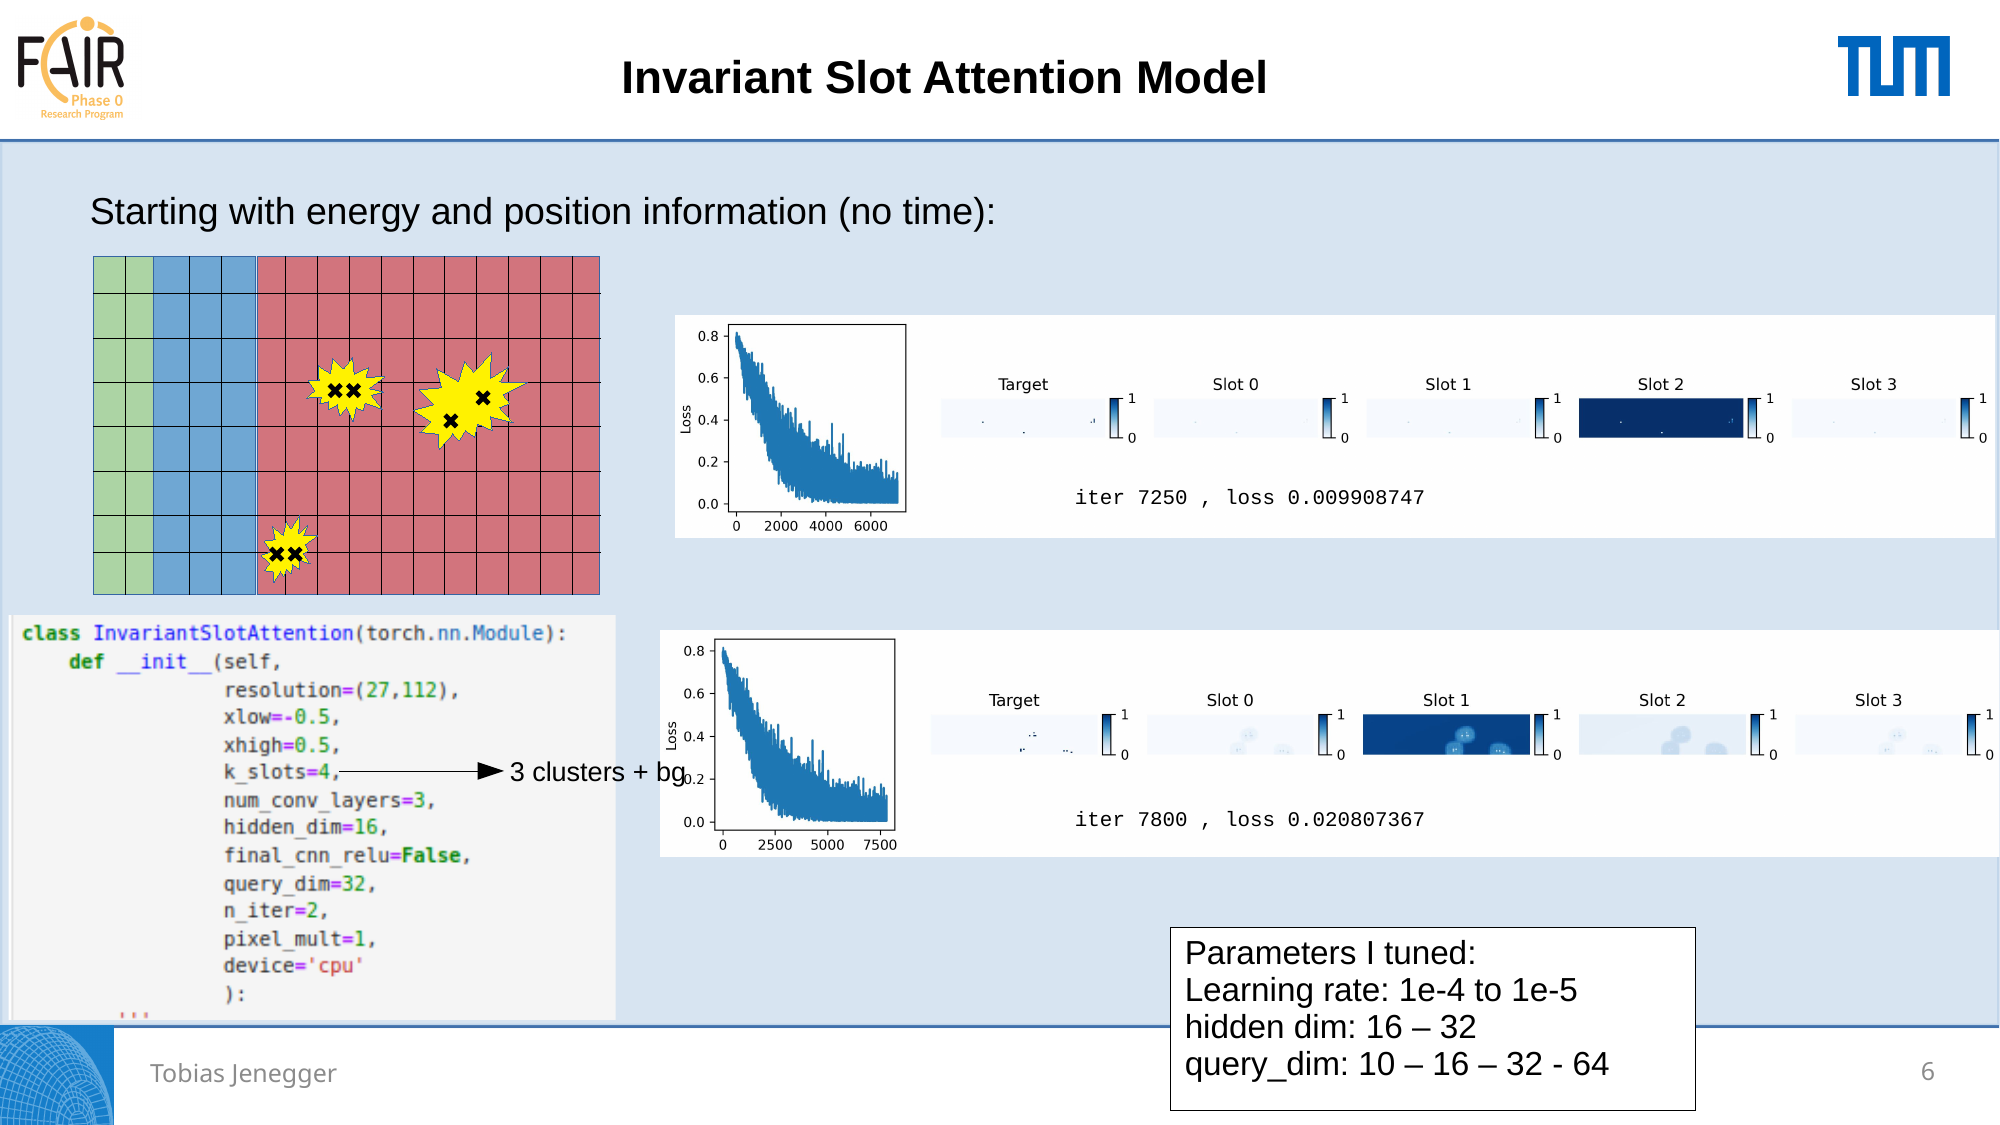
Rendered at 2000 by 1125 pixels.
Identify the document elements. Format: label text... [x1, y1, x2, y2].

text_box [477, 472, 508, 515]
text_box [445, 256, 476, 293]
text_box [573, 472, 600, 515]
text_box [445, 516, 476, 552]
text_box [573, 256, 600, 293]
text_box [190, 339, 221, 382]
text_box [509, 553, 540, 595]
text_box [414, 294, 444, 338]
text_box Invariant Slot Attention Model [300, 45, 1591, 112]
text_box [222, 427, 256, 471]
text_box [350, 256, 381, 293]
text_box [93, 339, 125, 382]
text_box [573, 516, 600, 552]
text_box [126, 472, 189, 515]
text_box [573, 427, 600, 471]
text_box [350, 516, 381, 552]
text_box [382, 553, 413, 595]
text_box [541, 294, 572, 338]
text_box [509, 294, 540, 338]
text_box [190, 256, 221, 293]
text_box [509, 427, 540, 471]
text_box [257, 472, 285, 515]
text_box [477, 553, 508, 595]
text_box [350, 472, 381, 515]
text_box Parameters I tuned: Learning rate: 1e-4 to 1e-5 hidden dim: 16 – 32 query_dim: 10 – 16 – 32 - 64 [1170, 927, 1696, 1111]
text_box [573, 339, 600, 382]
text_box [93, 383, 125, 426]
text_box [541, 553, 572, 595]
text_box [126, 553, 189, 595]
text_box [509, 256, 540, 293]
text_box [222, 472, 256, 515]
text_box [541, 427, 572, 471]
text_box [257, 472, 349, 595]
text_box [414, 516, 444, 552]
text_box [190, 294, 221, 338]
picture [1838, 36, 1950, 96]
text_box [222, 339, 256, 382]
text_box [477, 294, 508, 338]
text_box [382, 516, 413, 552]
text_box [286, 256, 317, 293]
text_box [318, 294, 349, 338]
text_box [573, 294, 600, 338]
text_box [257, 339, 285, 382]
text_box [286, 339, 540, 471]
text_box [222, 383, 256, 426]
text_box [541, 472, 572, 515]
picture [0, 1025, 114, 1125]
text_box [190, 427, 221, 471]
text_box [93, 294, 125, 338]
text_box [414, 553, 444, 595]
text_box [222, 256, 256, 293]
text_box [286, 294, 317, 338]
text_box [445, 294, 476, 338]
text_box [318, 256, 349, 293]
text_box [541, 256, 572, 293]
text_box [190, 516, 221, 552]
text_box Starting with energy and position information (no time): [75, 183, 1381, 240]
text_box [477, 516, 508, 552]
text_box [573, 553, 600, 595]
text_box [573, 383, 600, 426]
text_box iter 7800 , loss 0.020807367 [1060, 801, 1441, 841]
text_box iter 7250 , loss 0.009908747 [1060, 479, 1441, 519]
text_box [382, 256, 413, 293]
text_box [350, 553, 381, 595]
text_box [509, 516, 540, 552]
text_box [318, 472, 349, 515]
text_box [445, 472, 476, 515]
text_box [382, 472, 413, 515]
text_box [414, 256, 444, 293]
text_box [257, 427, 285, 471]
text_box [318, 427, 349, 471]
text_box 3 clusters + bg [495, 749, 751, 796]
text_box [382, 427, 413, 471]
text_box [509, 472, 540, 515]
text_box [93, 472, 125, 515]
text_box [126, 256, 189, 293]
picture [660, 630, 2000, 857]
text_box [382, 294, 413, 338]
text_box [318, 553, 349, 595]
text_box [541, 516, 572, 552]
text_box [93, 427, 125, 471]
text_box [126, 427, 189, 471]
text_box [541, 383, 572, 426]
text_box [126, 339, 189, 382]
text_box [126, 516, 189, 552]
text_box [286, 427, 317, 471]
text_box [190, 383, 221, 426]
text_box [350, 427, 381, 471]
text_box [541, 339, 572, 382]
text_box [126, 383, 189, 426]
text_box [257, 383, 285, 426]
text_box [93, 256, 125, 293]
text_box [222, 516, 256, 552]
text_box [93, 516, 125, 552]
text_box [190, 472, 221, 515]
text_box [222, 294, 256, 338]
text_box [257, 294, 285, 338]
picture [15, 15, 142, 120]
text_box [414, 472, 444, 515]
text_box [126, 294, 189, 338]
text_box [257, 256, 285, 293]
picture [8, 615, 616, 1020]
text_box [445, 553, 476, 595]
text_box [477, 256, 508, 293]
text_box [350, 294, 381, 338]
text_box [93, 553, 125, 595]
picture [675, 314, 1996, 538]
text_box [190, 553, 221, 595]
text_box [222, 553, 256, 595]
